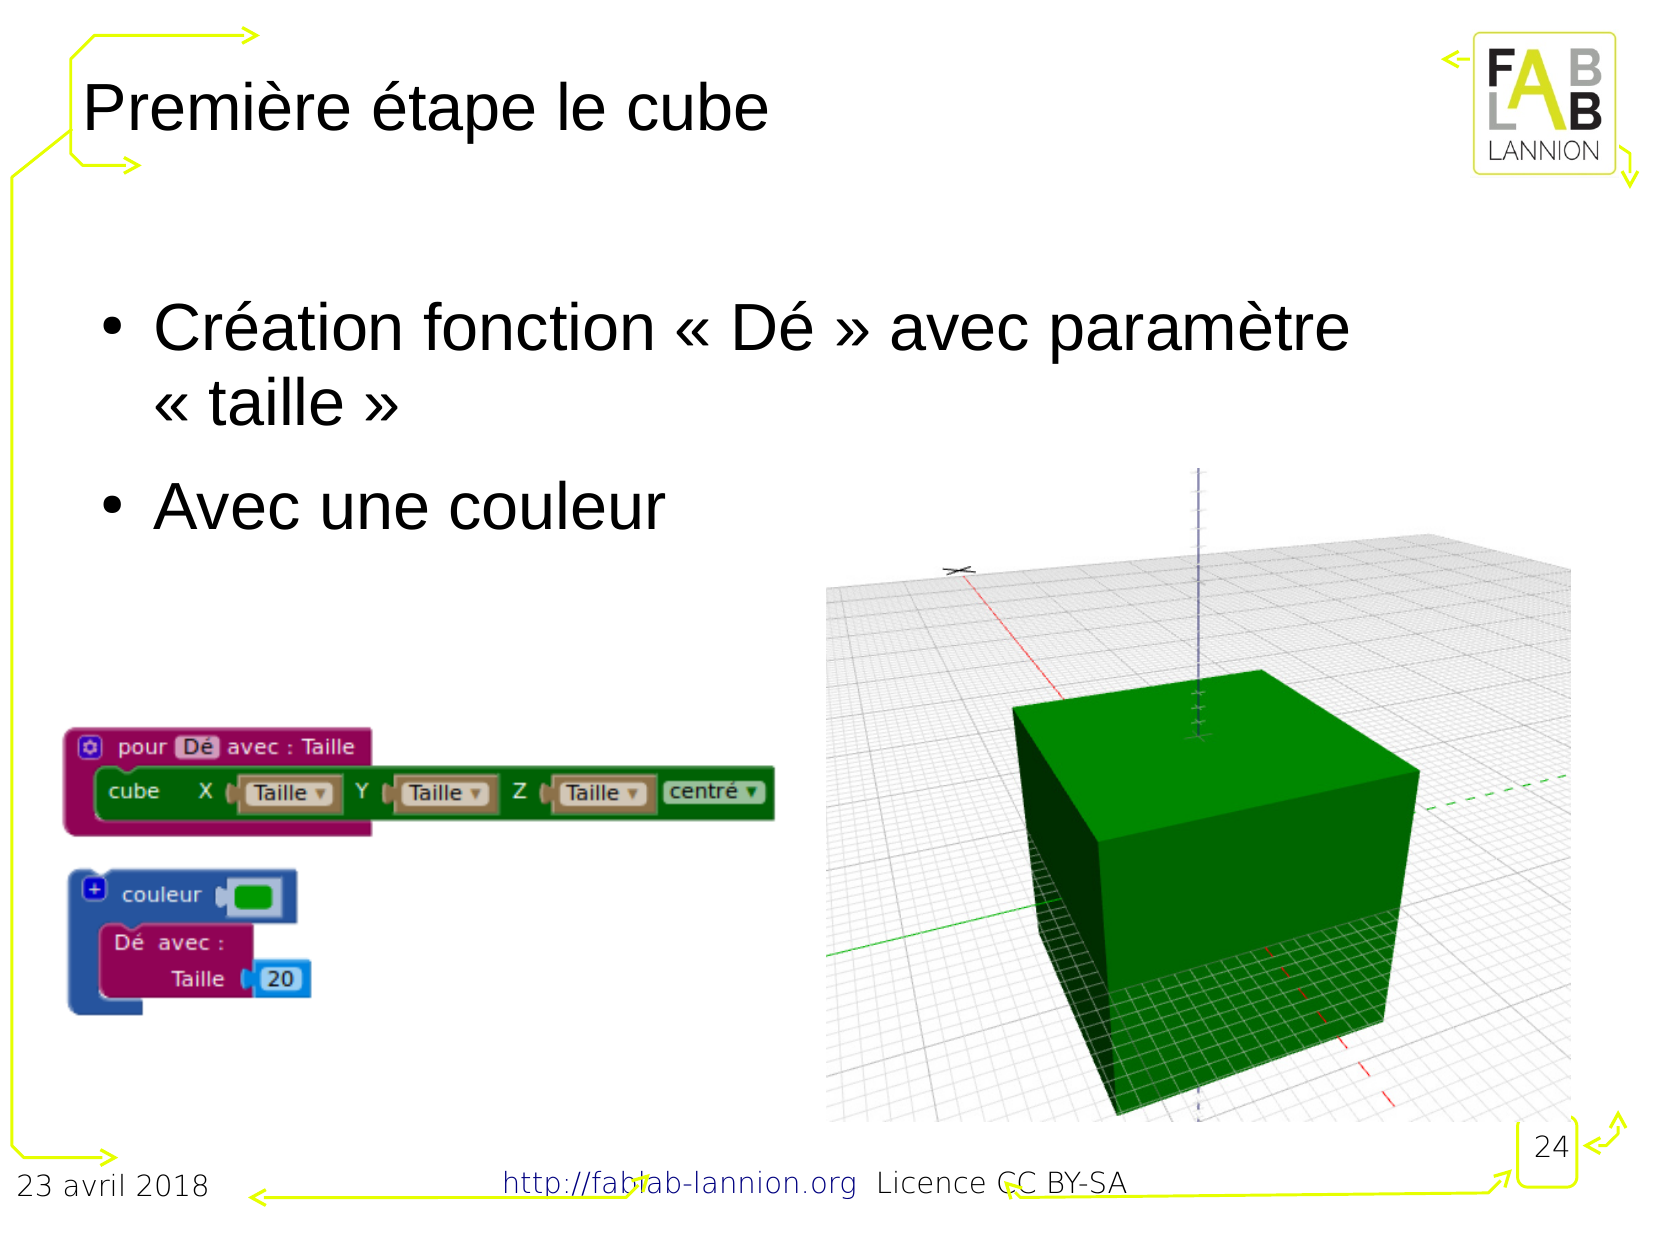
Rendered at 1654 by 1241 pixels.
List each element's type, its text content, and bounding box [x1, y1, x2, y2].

picture [1470, 29, 1619, 178]
picture [826, 468, 1571, 1123]
picture [57, 720, 804, 1029]
title Première étape le cube [82, 49, 1441, 166]
list Création fonction « Dé » avec paramètre « taille » Avec une couleur [82, 290, 1571, 1010]
